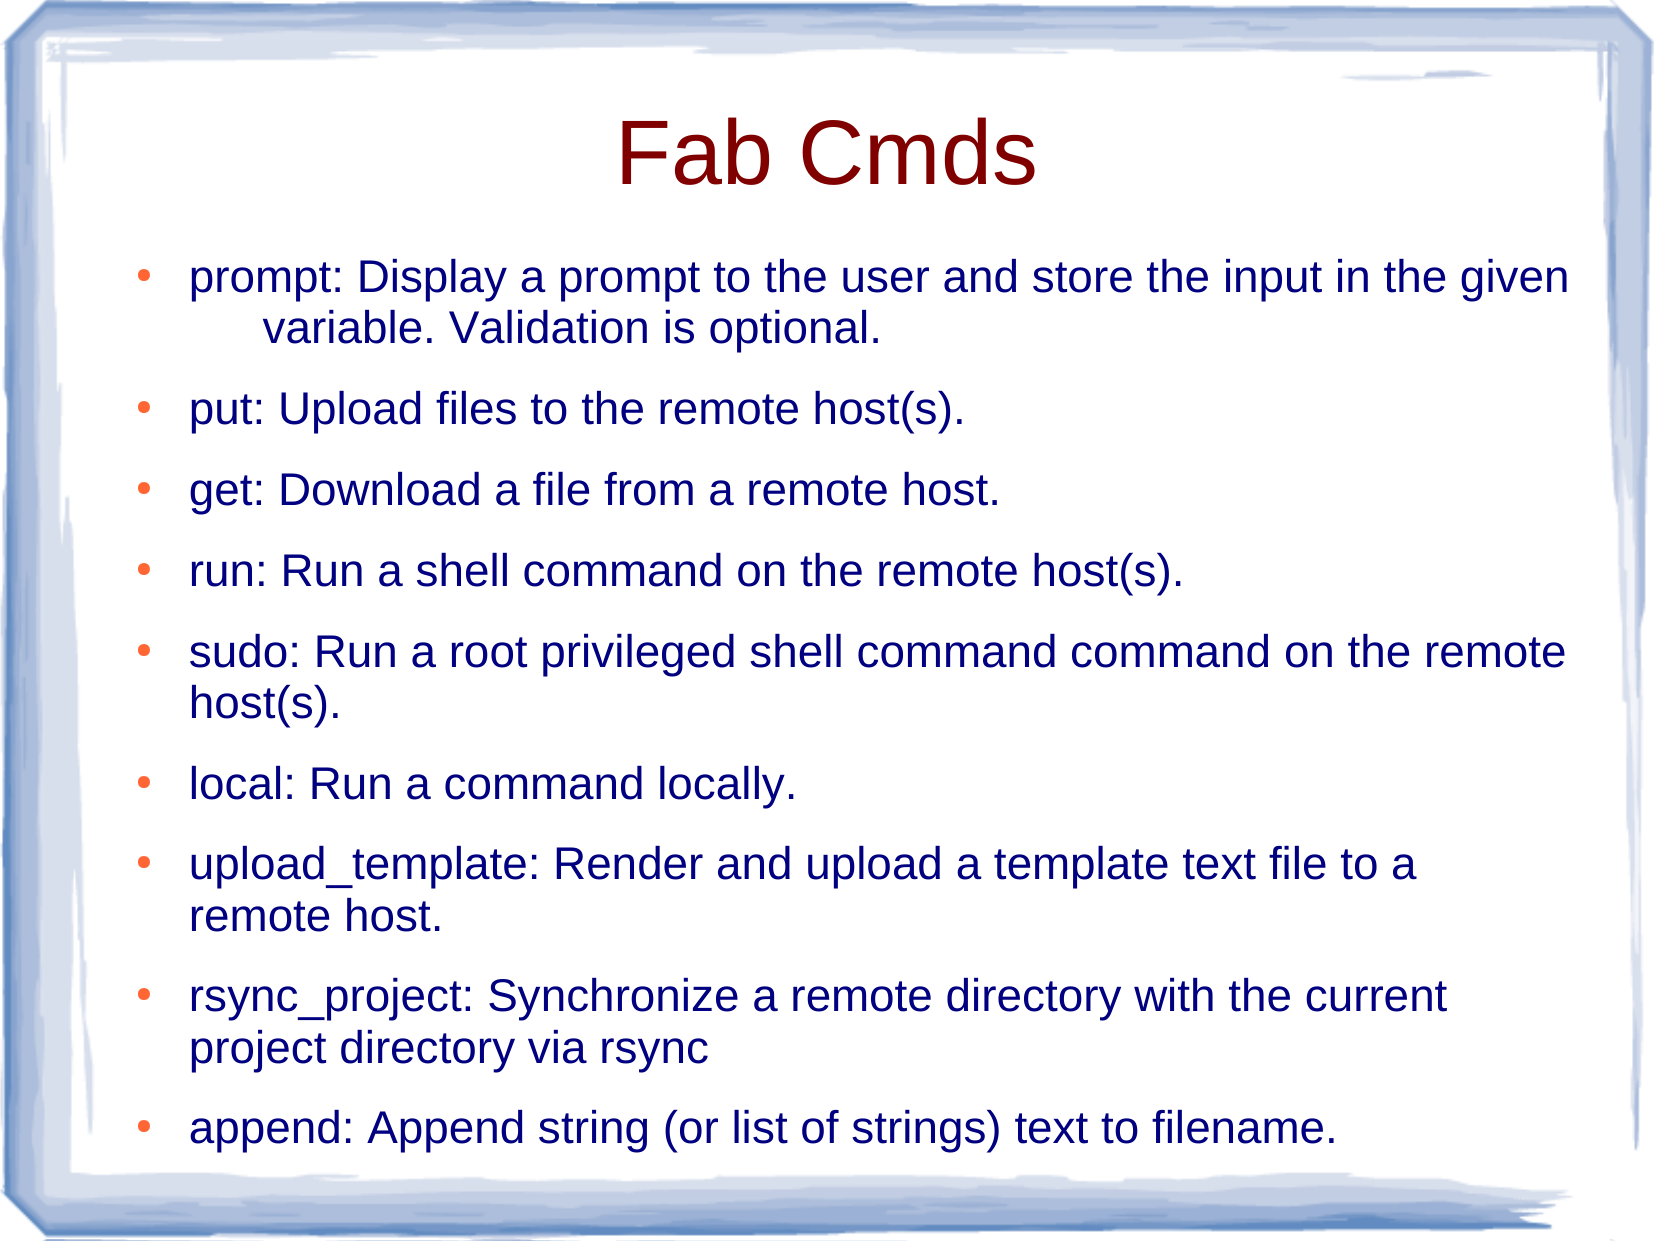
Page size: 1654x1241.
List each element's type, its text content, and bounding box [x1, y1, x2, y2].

list prompt: Display a prompt to the user and store the input in the given variable. Validation is optional. put: Upload files to the remote host(s). get: Download a file from a remote host. run: Run a shell command on the remote host(s). sudo: Run a root privileged shell command command on the remote host(s). local: Run a command locally. upload_template: Render and upload a template text file to a remote host. rsync_project: Synchronize a remote directory with the current project directory via rsync append: Append string (or list of strings) text to filename. [118, 251, 1571, 1154]
title Fab Cmds [82, 49, 1571, 257]
picture [0, 0, 1654, 1241]
